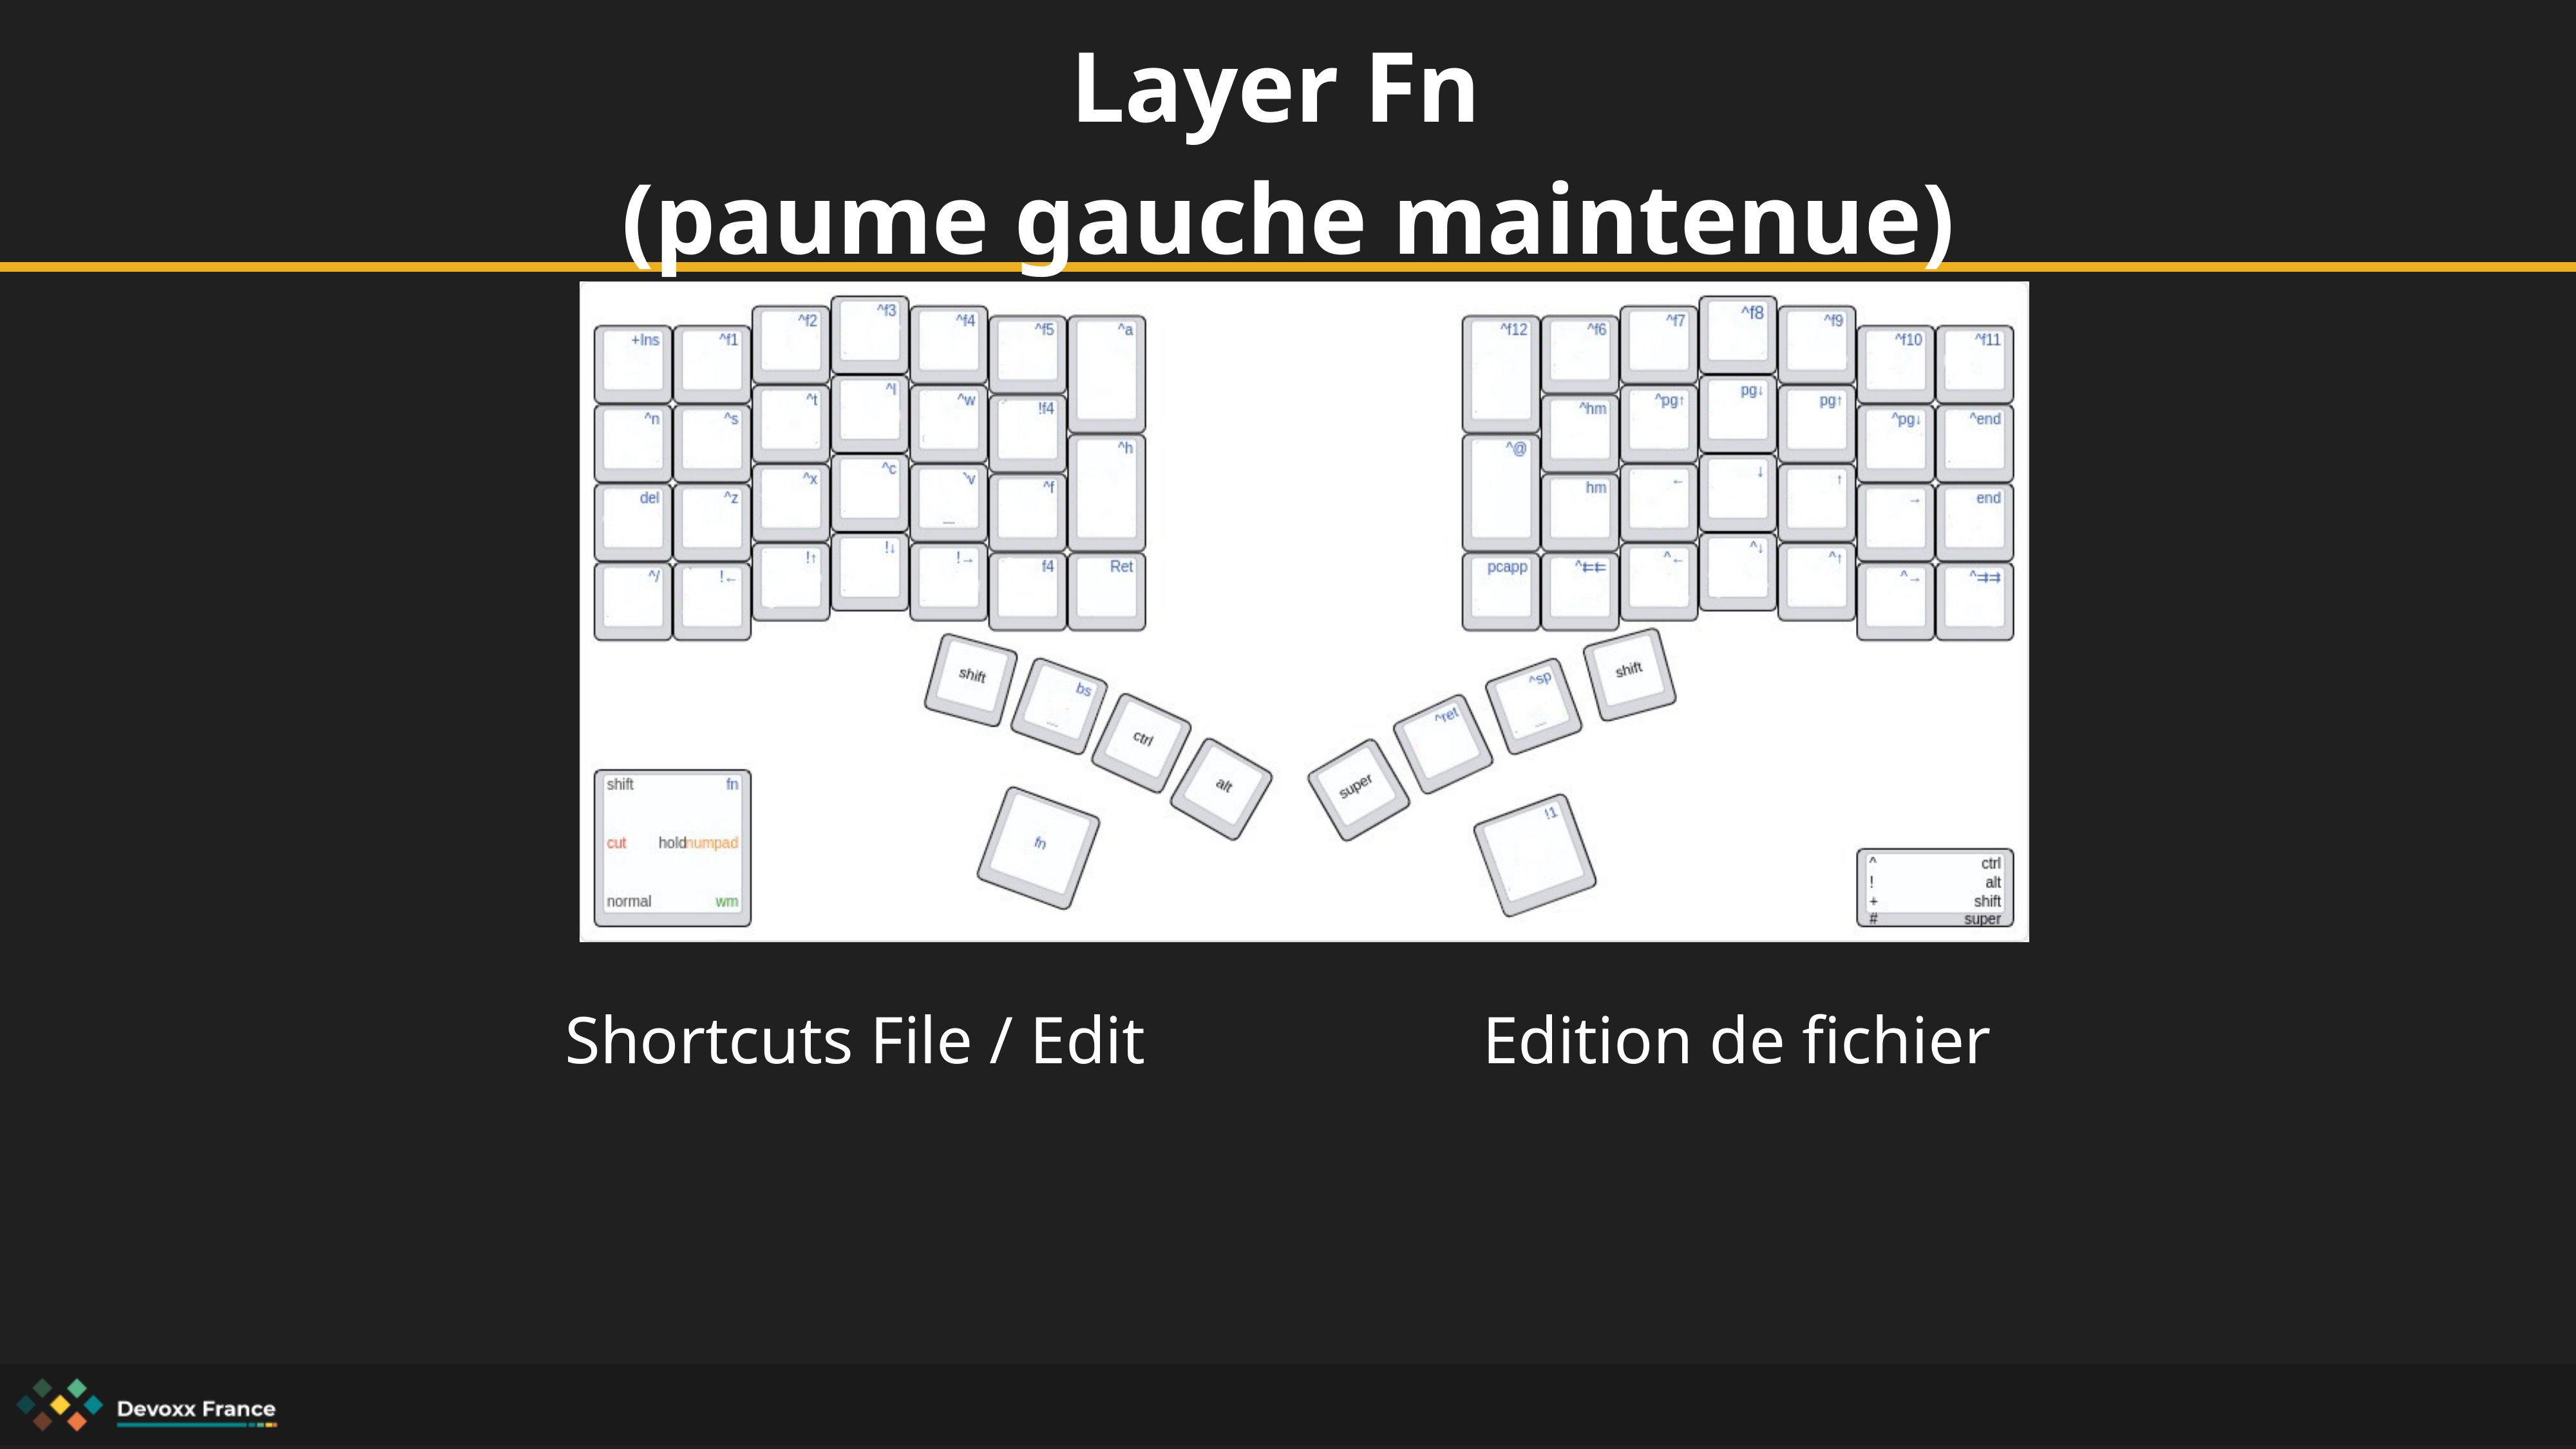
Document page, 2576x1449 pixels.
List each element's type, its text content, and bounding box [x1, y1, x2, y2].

picture [580, 281, 2029, 942]
text_box Shortcuts File / Edit Edition de fichier [555, 990, 2078, 1404]
picture [0, 1364, 2576, 1445]
text_box Layer Fn (paume gauche maintenue) [0, 14, 2576, 287]
